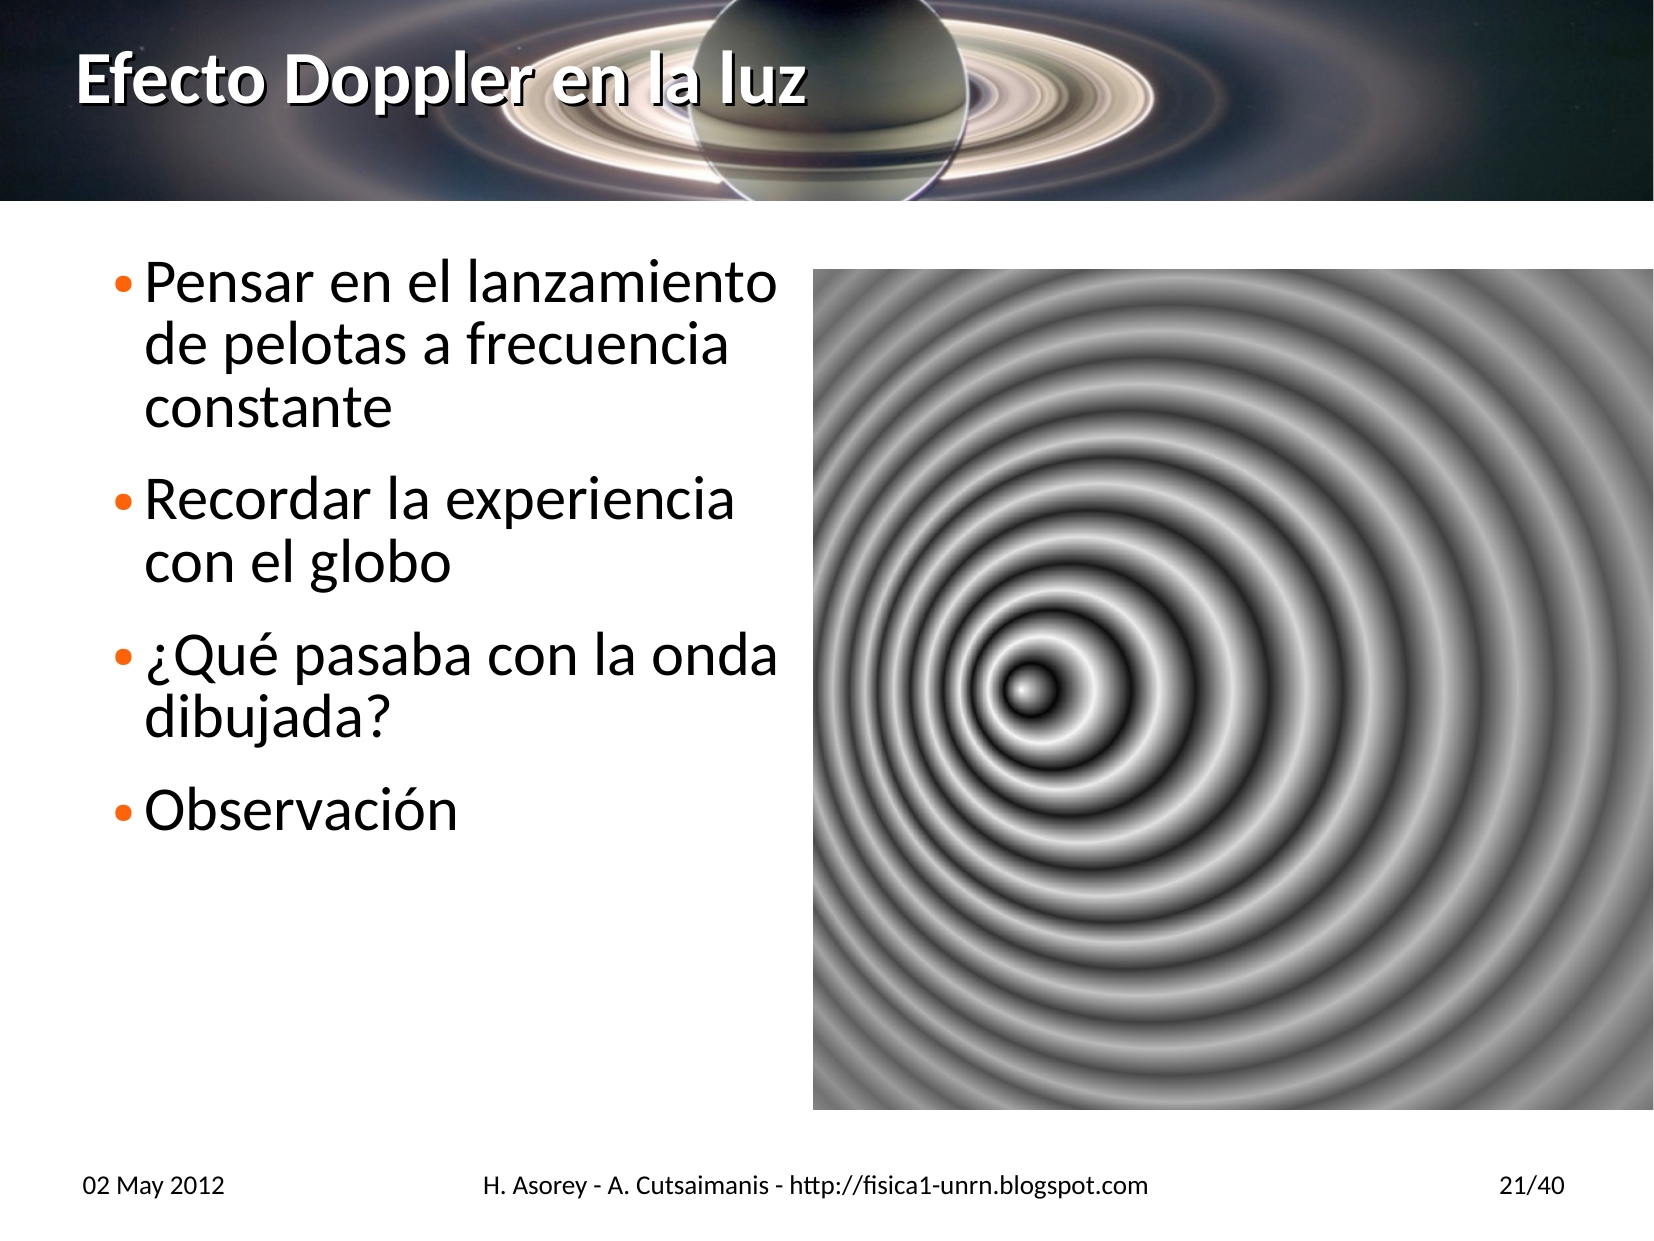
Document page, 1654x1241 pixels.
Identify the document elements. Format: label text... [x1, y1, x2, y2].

title Efecto Doppler en la luz [75, 19, 1564, 151]
list Pensar en el lanzamiento de pelotas a frecuencia constante Recordar la experiencia con el globo ¿Qué pasaba con la onda dibujada? Observación [82, 255, 809, 1156]
picture [0, 0, 1654, 201]
picture [813, 269, 1654, 1111]
